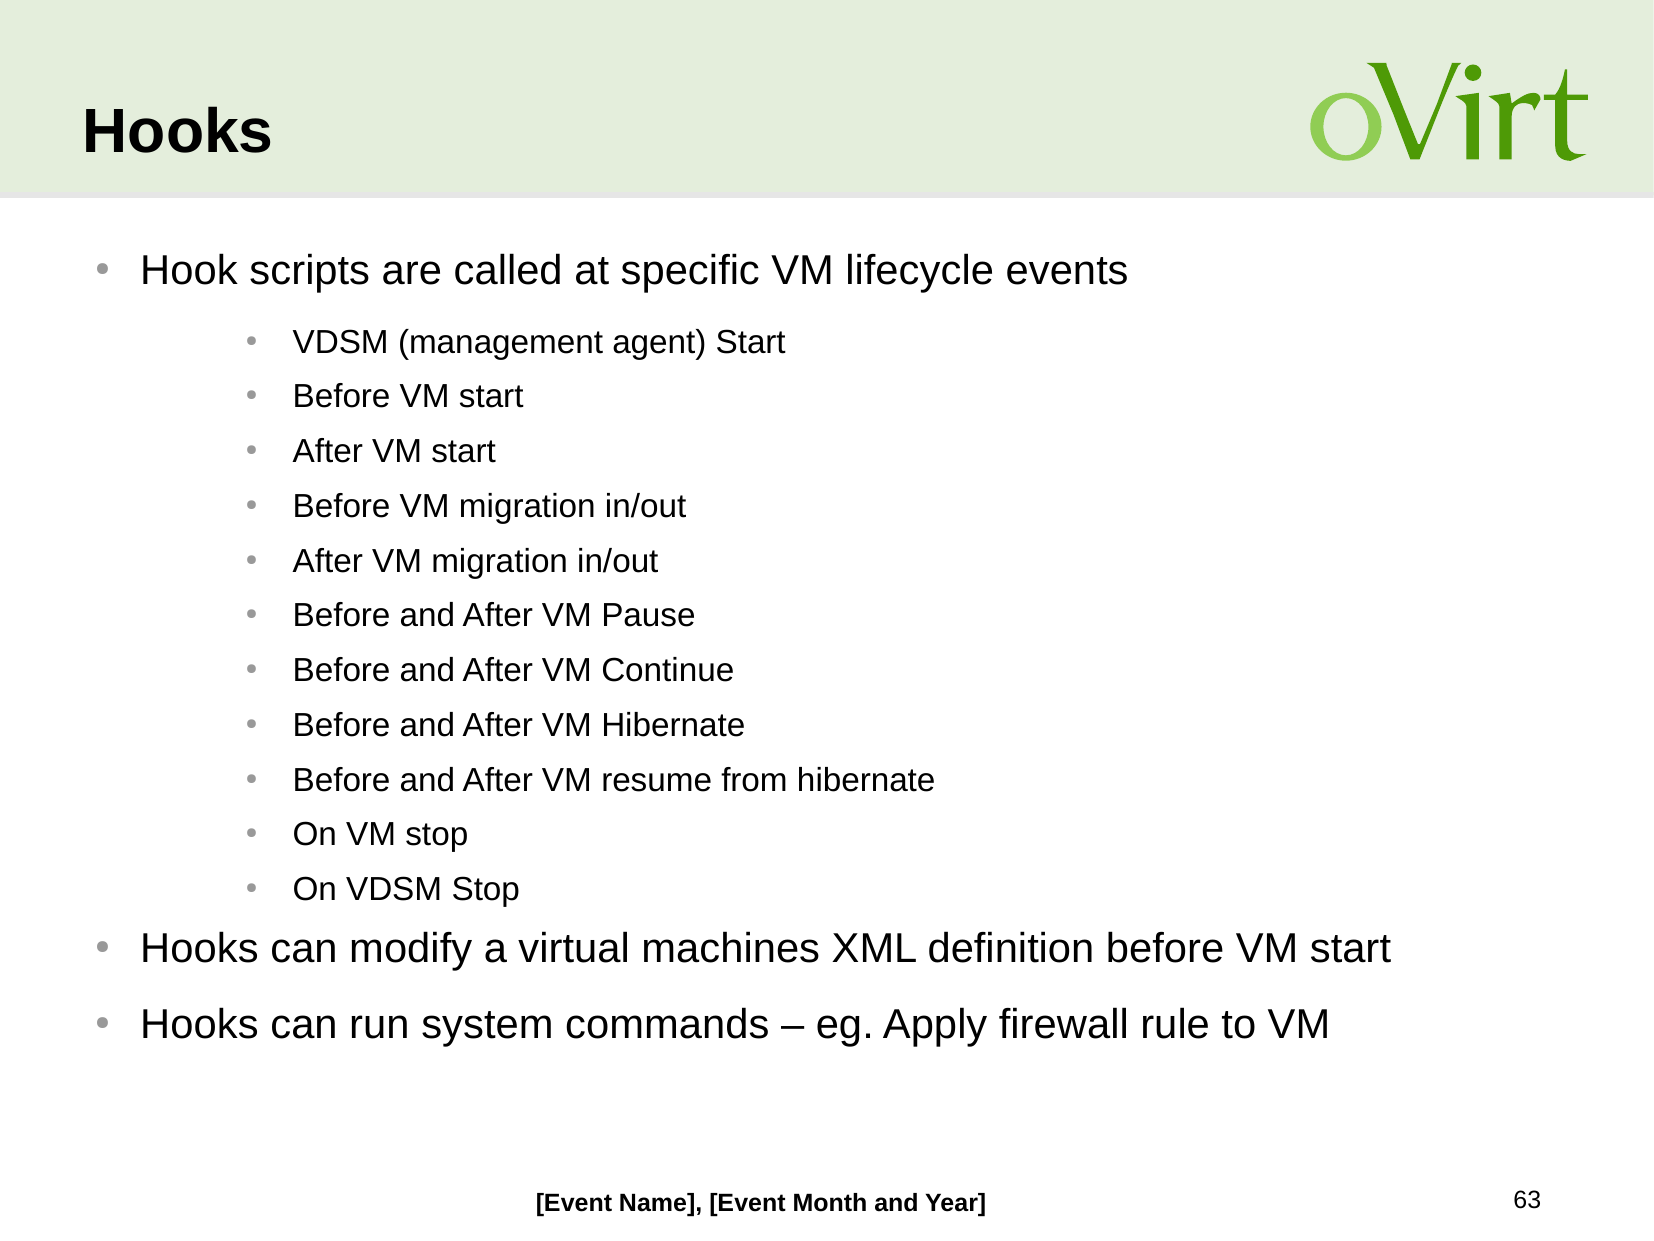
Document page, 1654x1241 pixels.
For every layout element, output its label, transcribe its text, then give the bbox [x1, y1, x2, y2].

title Hooks [82, 37, 1571, 226]
list Hook scripts are called at specific VM lifecycle events VDSM (management agent) Start Before VM start After VM start Before VM migration in/out After VM migration in/out Before and After VM Pause Before and After VM Continue Before and After VM Hibernate Before and After VM resume from hibernate On VM stop On VDSM Stop Hooks can modify a virtual machines XML definition before VM start Hooks can run system commands – eg. Apply firewall rule to VM [80, 247, 1569, 1048]
